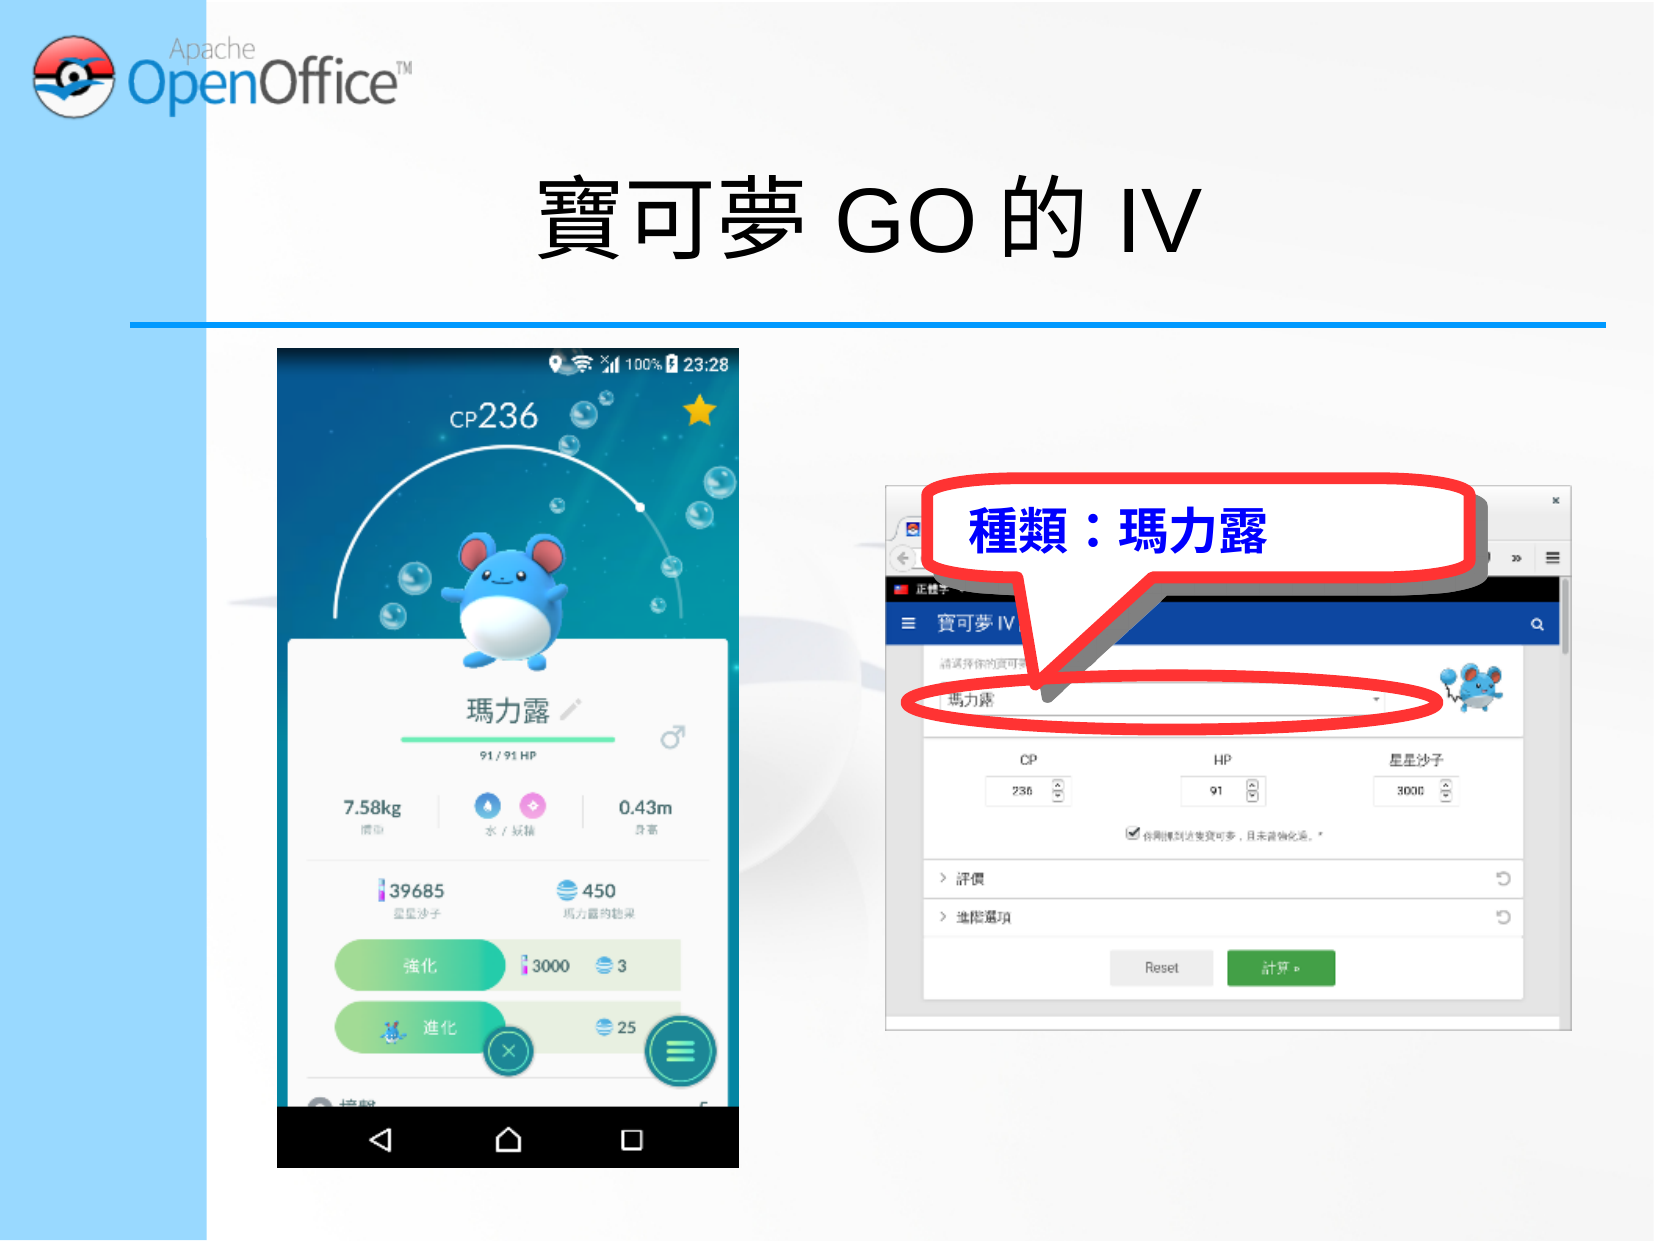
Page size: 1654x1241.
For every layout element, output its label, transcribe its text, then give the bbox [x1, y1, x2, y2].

picture [31, 2, 1654, 1241]
title 寶可夢GO的IV [165, 108, 1571, 316]
text_box 種類：瑪力露 [927, 478, 1470, 673]
